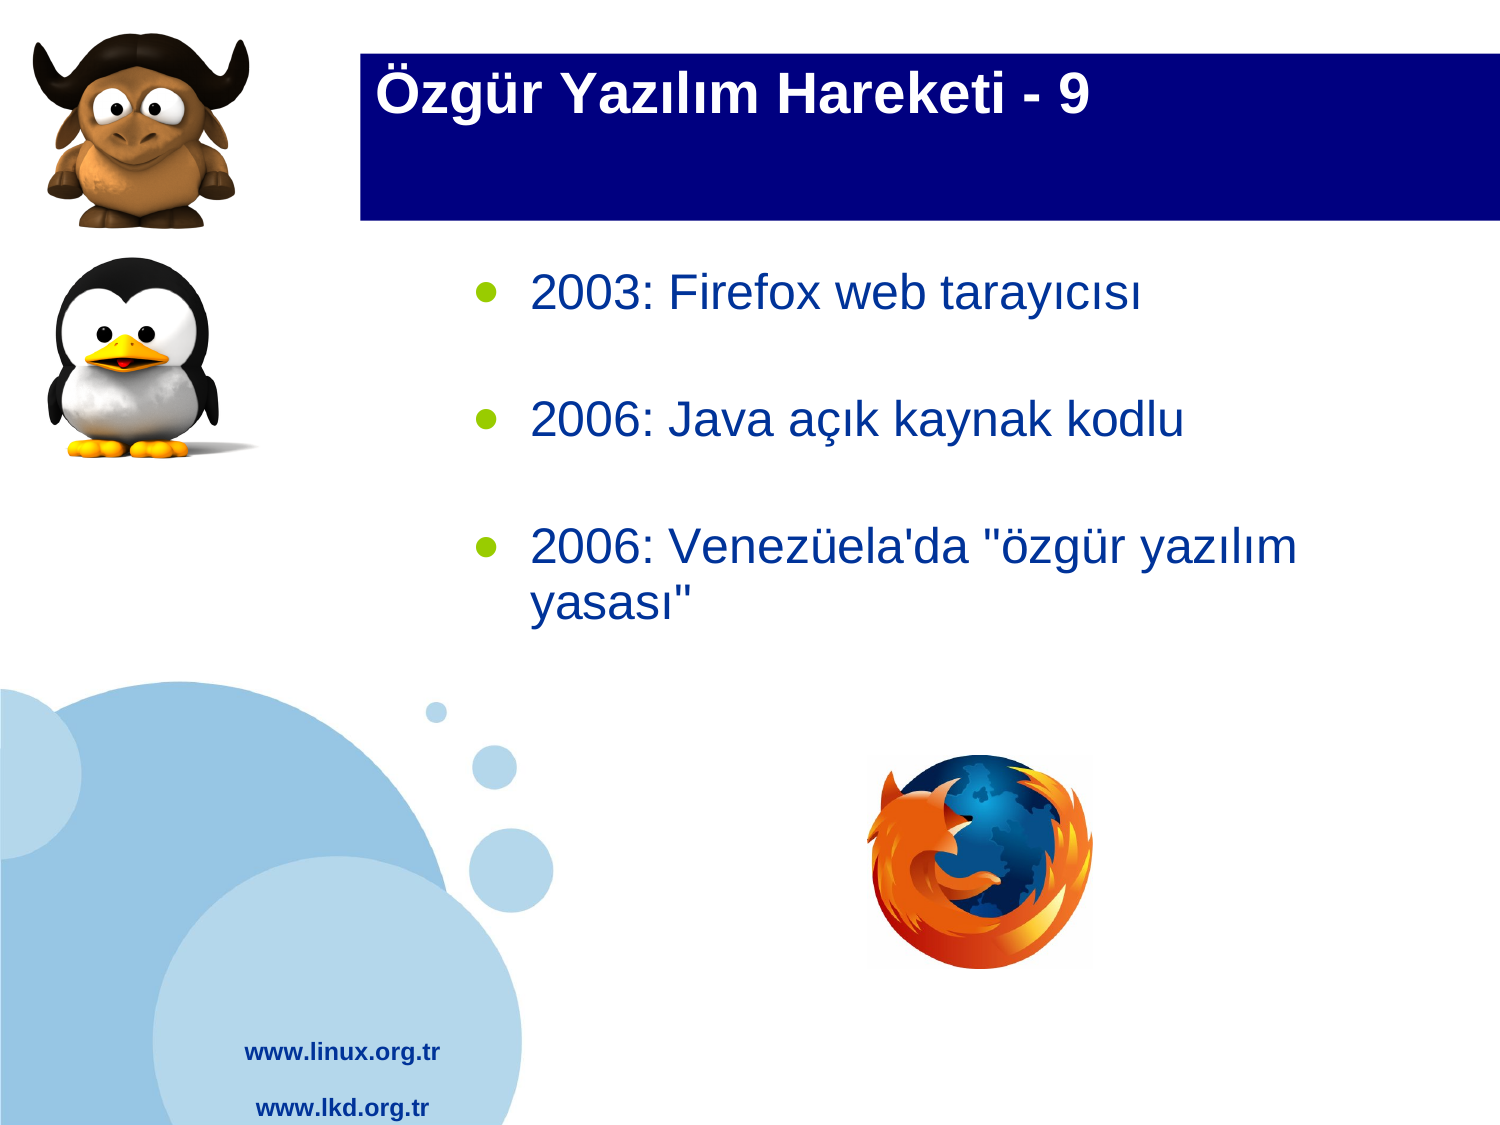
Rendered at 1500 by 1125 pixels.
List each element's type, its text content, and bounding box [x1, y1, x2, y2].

picture [0, 638, 625, 1125]
picture [35, 247, 261, 473]
picture [29, 29, 255, 242]
title Özgür Yazılım Hareketi - 9 [360, 53, 1500, 221]
picture [867, 755, 1093, 969]
list 2003: Firefox web tarayıcısı 2006: Java açık kaynak kodlu 2006: Venezüela'da "özgür yazılım yasası" [459, 256, 1471, 919]
